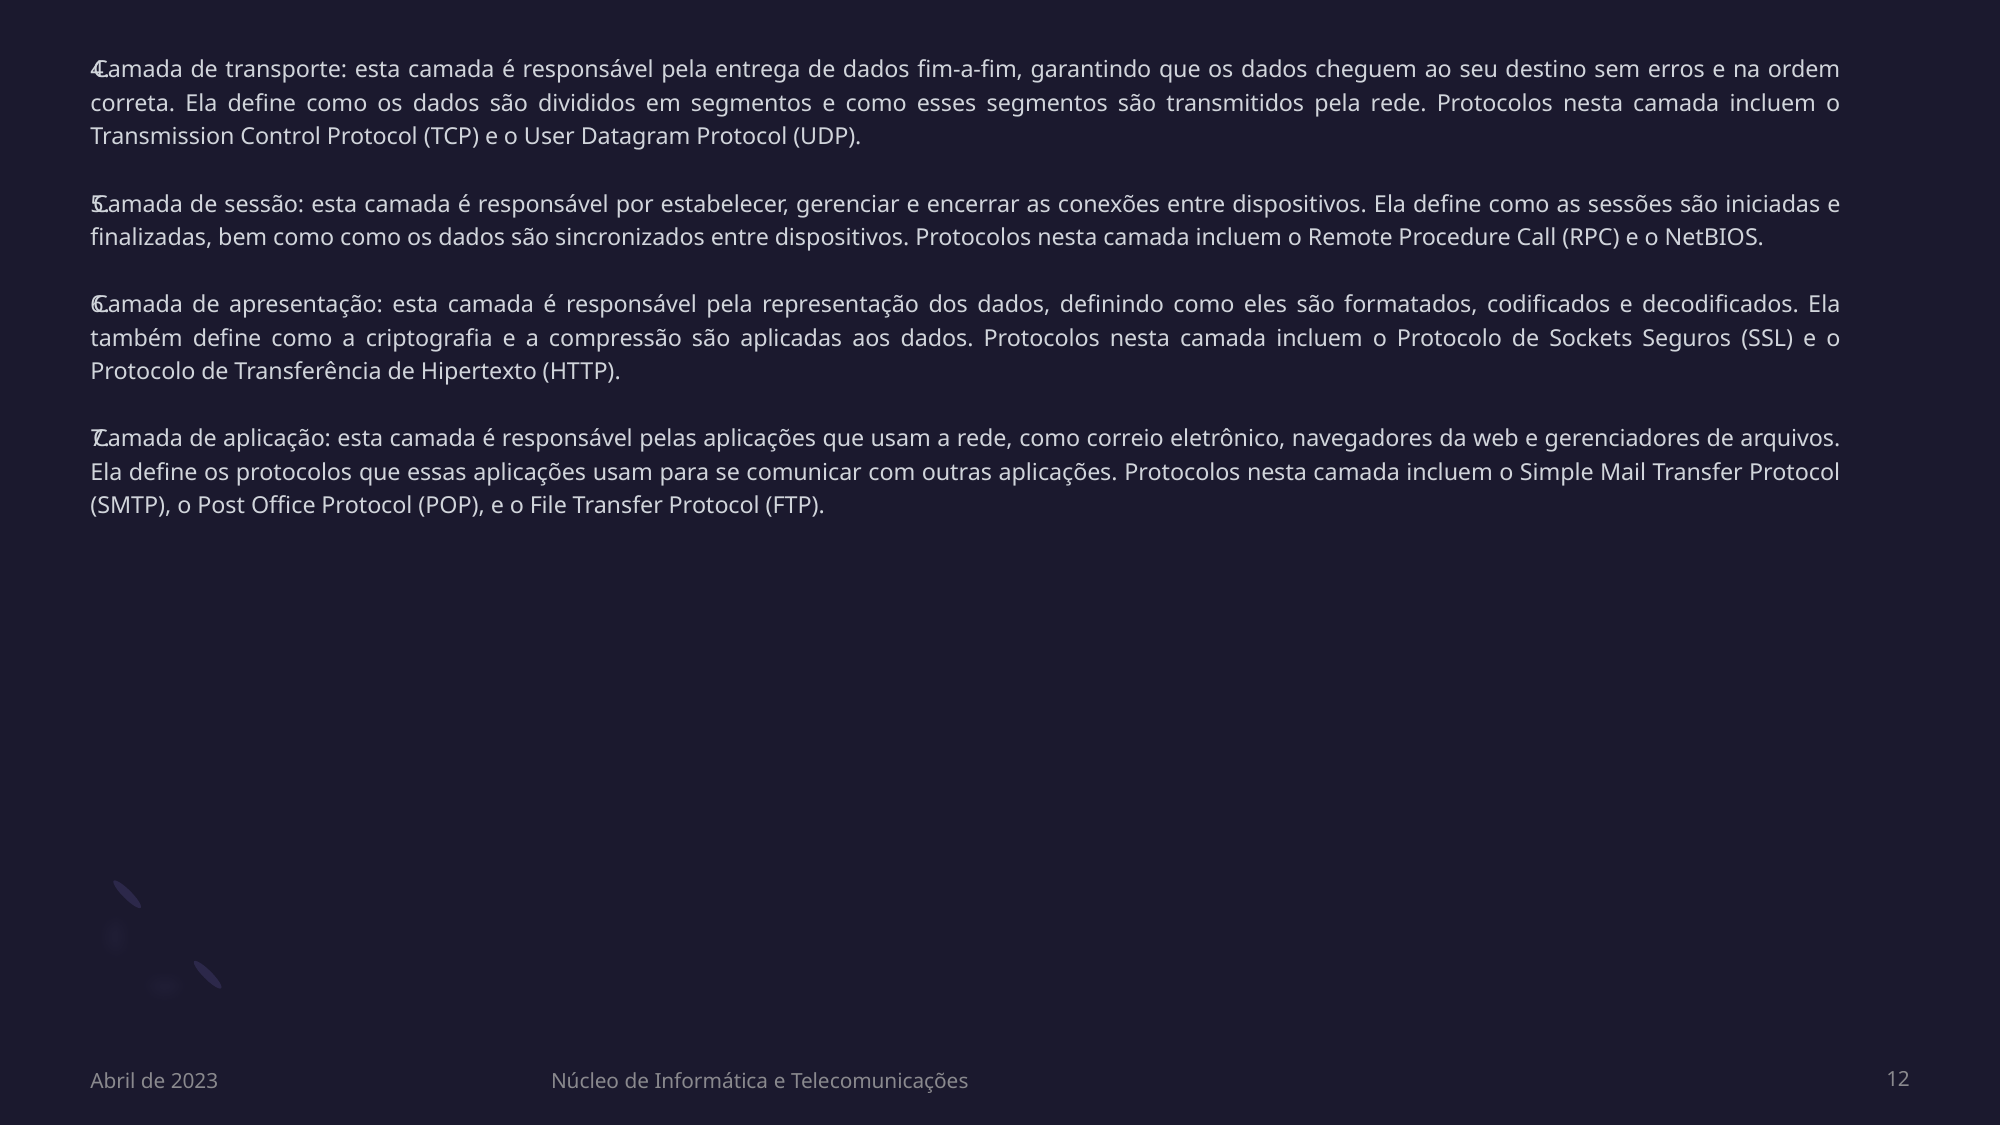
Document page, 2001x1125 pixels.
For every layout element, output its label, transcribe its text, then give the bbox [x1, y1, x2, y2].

text_box Camada de transporte: esta camada é responsável pela entrega de dados fim-a-fim, garantindo que os dados cheguem ao seu destino sem erros e na ordem correta. Ela define como os dados são divididos em segmentos e como esses segmentos são transmitidos pela rede. Protocolos nesta camada incluem o Transmission Control Protocol (TCP) e o User Datagram Protocol (UDP). Camada de sessão: esta camada é responsável por estabelecer, gerenciar e encerrar as conexões entre dispositivos. Ela define como as sessões são iniciadas e finalizadas, bem como como os dados são sincronizados entre dispositivos. Protocolos nesta camada incluem o Remote Procedure Call (RPC) e o NetBIOS. Camada de apresentação: esta camada é responsável pela representação dos dados, definindo como eles são formatados, codificados e decodificados. Ela também define como a criptografia e a compressão são aplicadas aos dados. Protocolos nesta camada incluem o Protocolo de Sockets Seguros (SSL) e o Protocolo de Transferência de Hipertexto (HTTP). Camada de aplicação: esta camada é responsável pelas aplicações que usam a rede, como correio eletrônico, navegadores da web e gerenciadores de arquivos. Ela define os protocolos que essas aplicações usam para se comunicar com outras aplicações. Protocolos nesta camada incluem o Simple Mail Transfer Protocol (SMTP), o Post Office Protocol (POP), e o File Transfer Protocol (FTP). [90, 32, 1842, 595]
slide_number Abril de 2023 [90, 1067, 522, 1093]
slide_number <número> [1632, 1067, 1910, 1093]
footer Núcleo de Informática e Telecomunicações [551, 1067, 1598, 1093]
